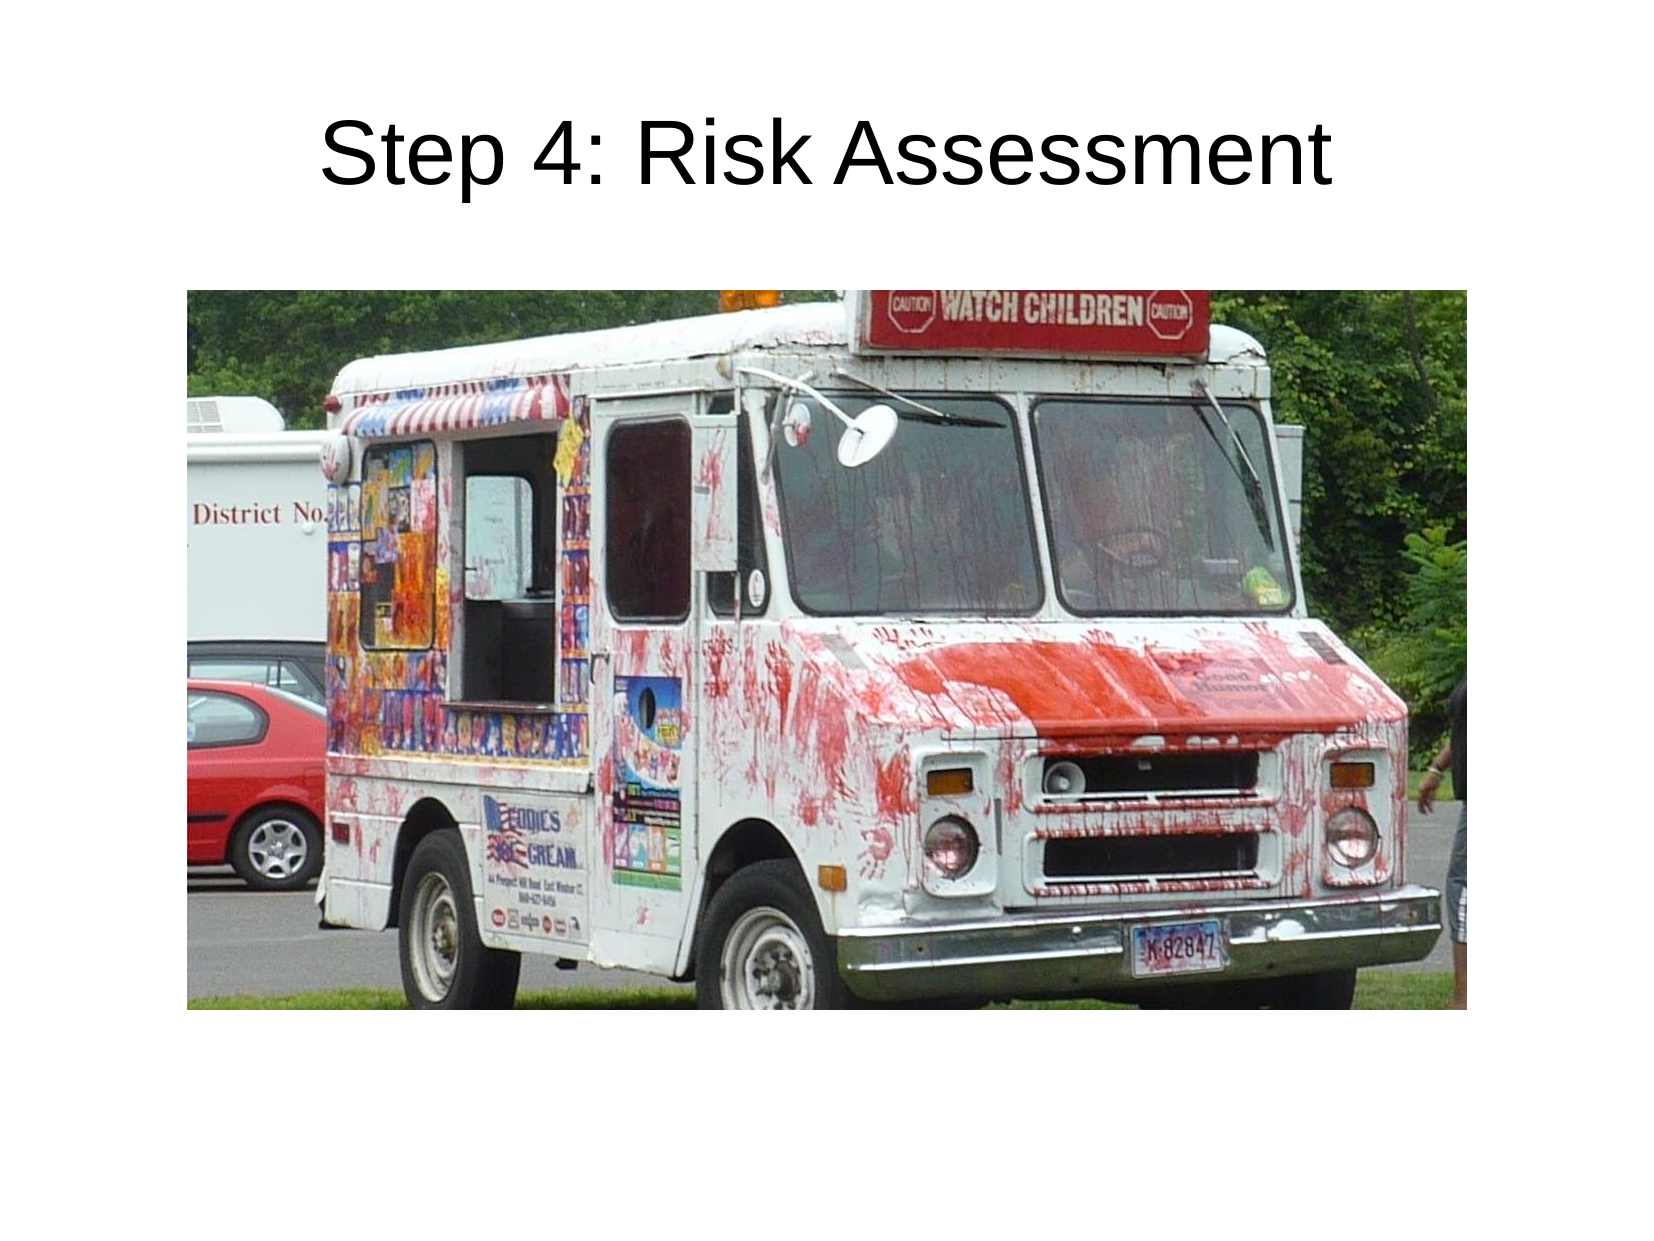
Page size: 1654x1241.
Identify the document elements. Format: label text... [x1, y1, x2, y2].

title Step 4: Risk Assessment [82, 49, 1571, 257]
picture [187, 290, 1467, 1010]
